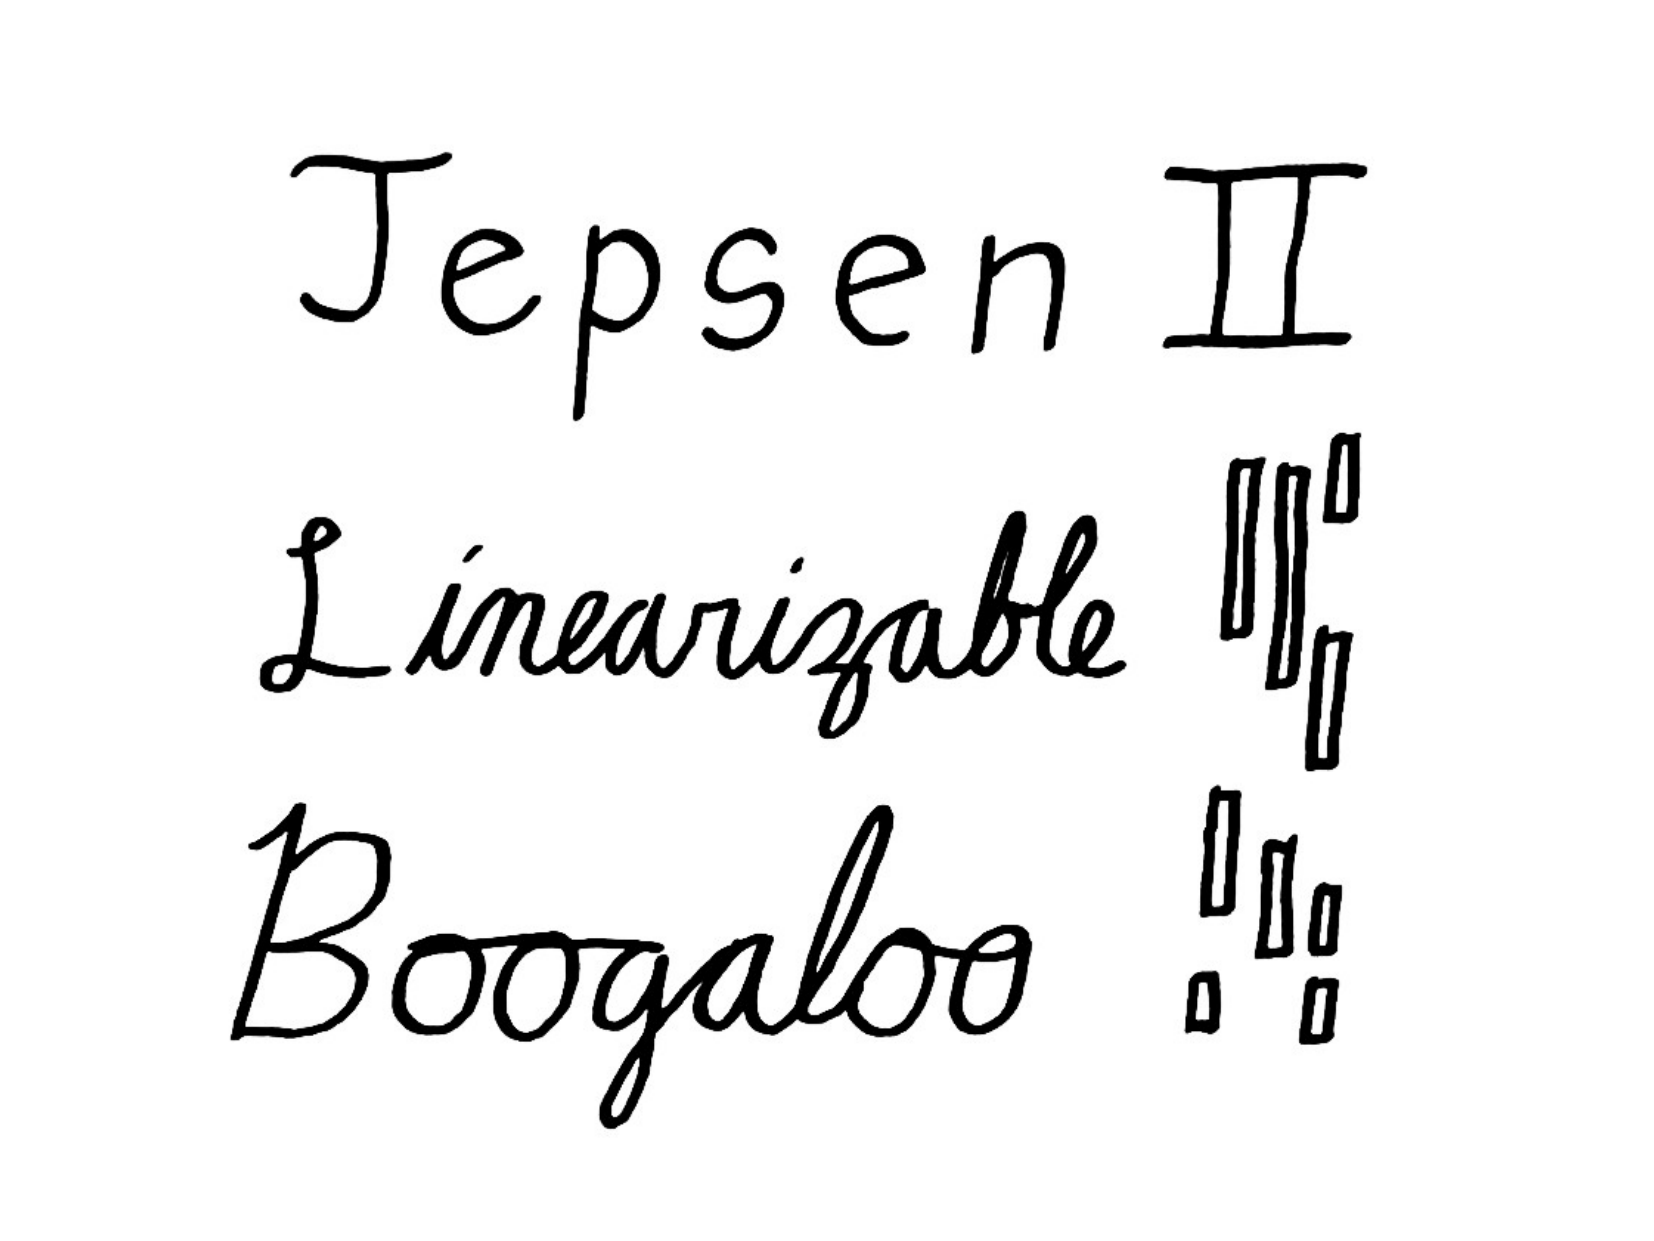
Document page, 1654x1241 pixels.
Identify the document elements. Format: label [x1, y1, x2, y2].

picture [135, 74, 1472, 1200]
